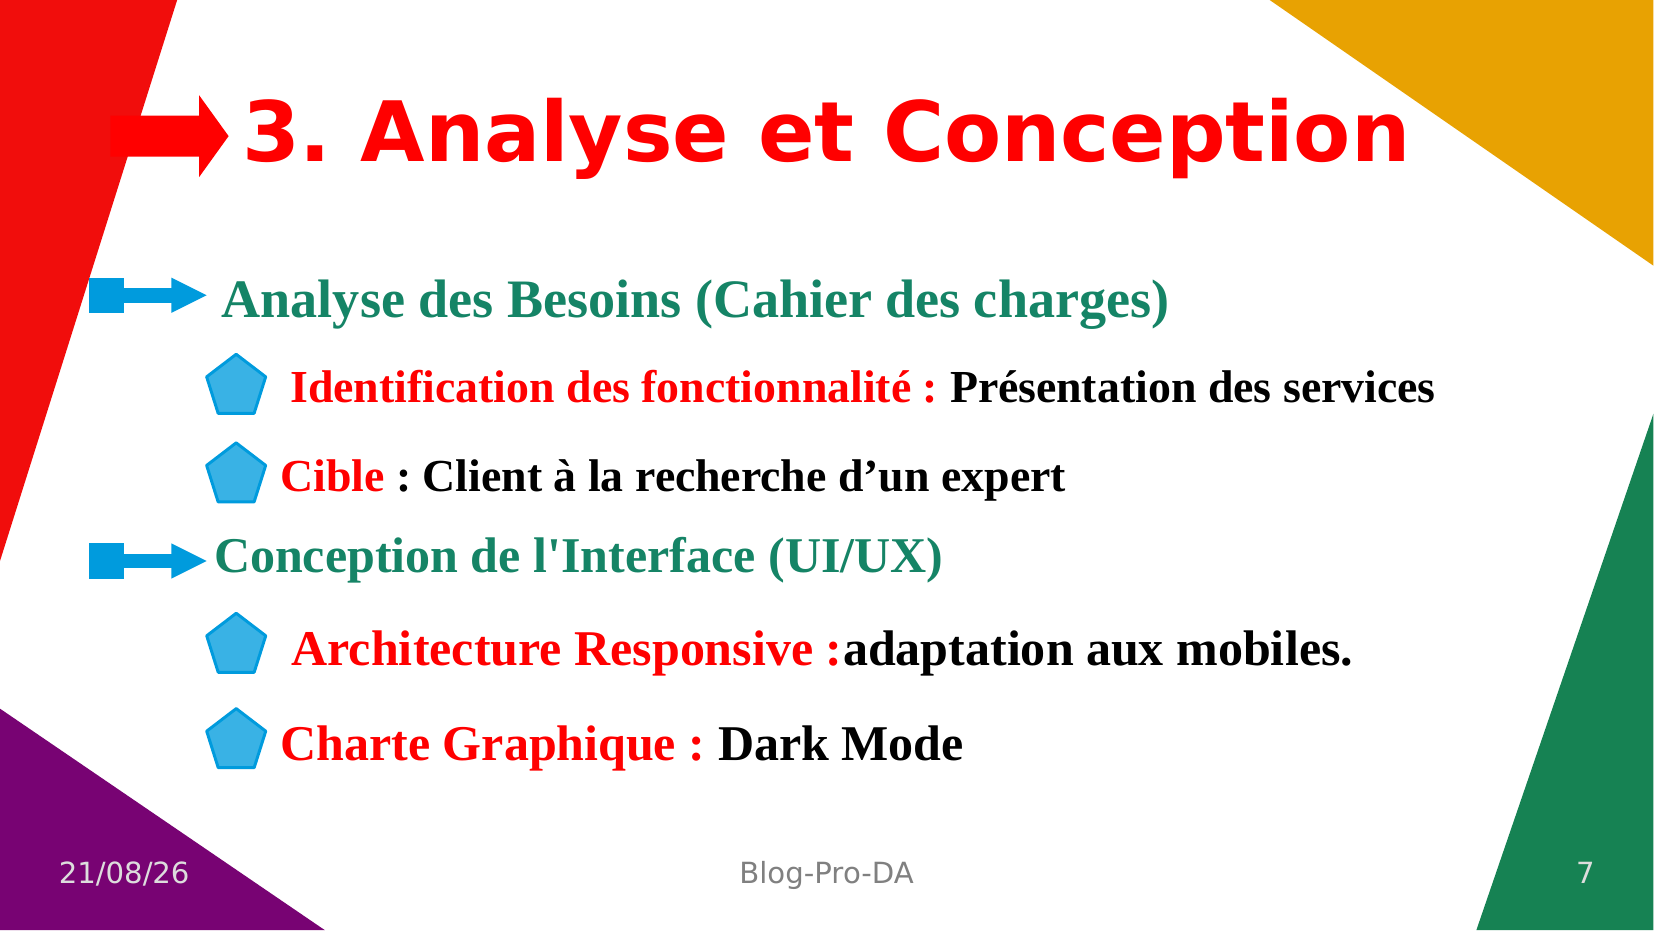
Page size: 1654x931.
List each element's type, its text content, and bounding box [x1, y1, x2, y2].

text_box Cible : Client à la recherche d’un expert [265, 442, 1654, 532]
text_box Conception de l'Interface (UI/UX) [199, 520, 1293, 614]
text_box Identification des fonctionnalité : Présentation des services [275, 354, 1654, 442]
text_box [206, 613, 266, 673]
text_box [206, 708, 265, 768]
text_box Charte Graphique : Dark Mode [265, 708, 1476, 798]
text_box [110, 95, 229, 178]
text_box [206, 442, 265, 502]
text_box Architecture Responsive :adaptation aux mobiles. [277, 613, 1536, 680]
text_box Analyse des Besoins (Cahier des charges) [206, 261, 1300, 355]
text_box [206, 354, 266, 414]
title 3. Analyse et Conception [118, 59, 1536, 207]
